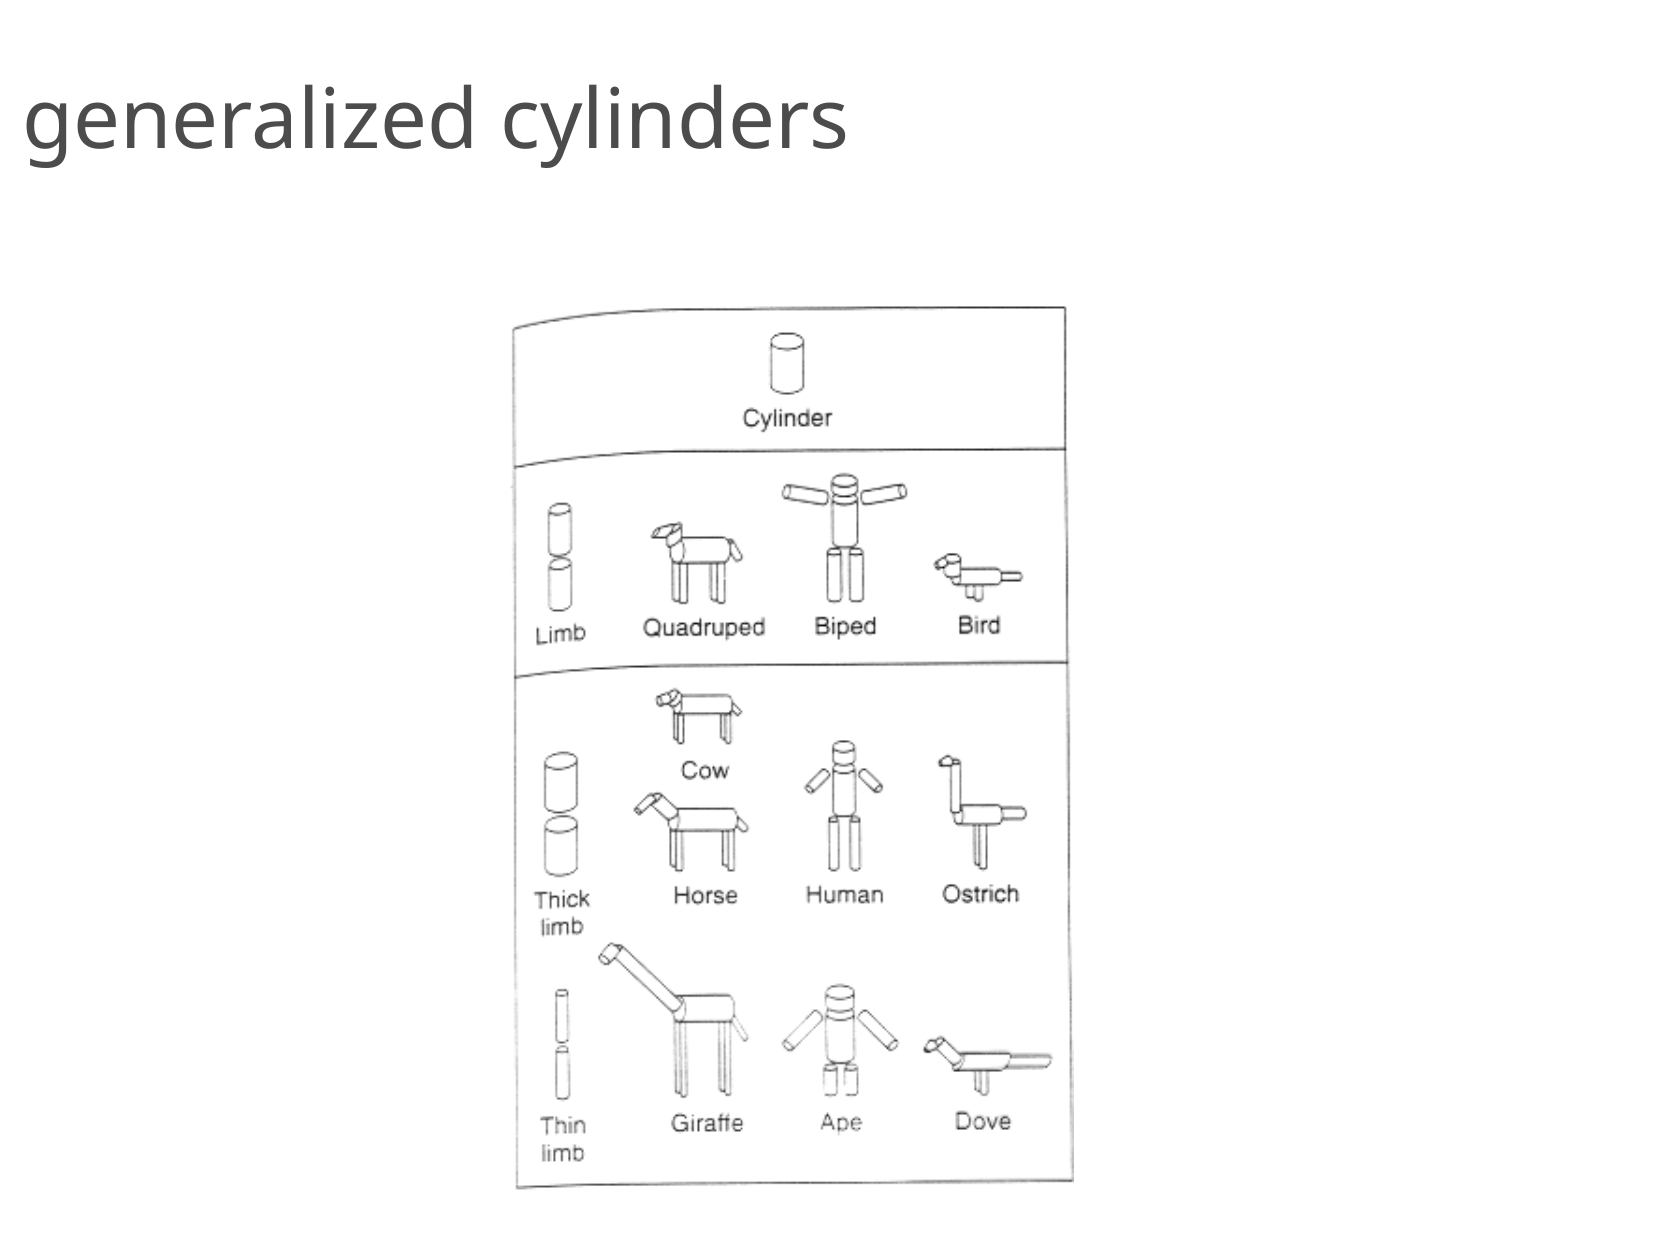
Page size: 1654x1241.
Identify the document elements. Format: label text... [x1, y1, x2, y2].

title generalized cylinders [22, 19, 1654, 213]
picture [509, 249, 1074, 1201]
